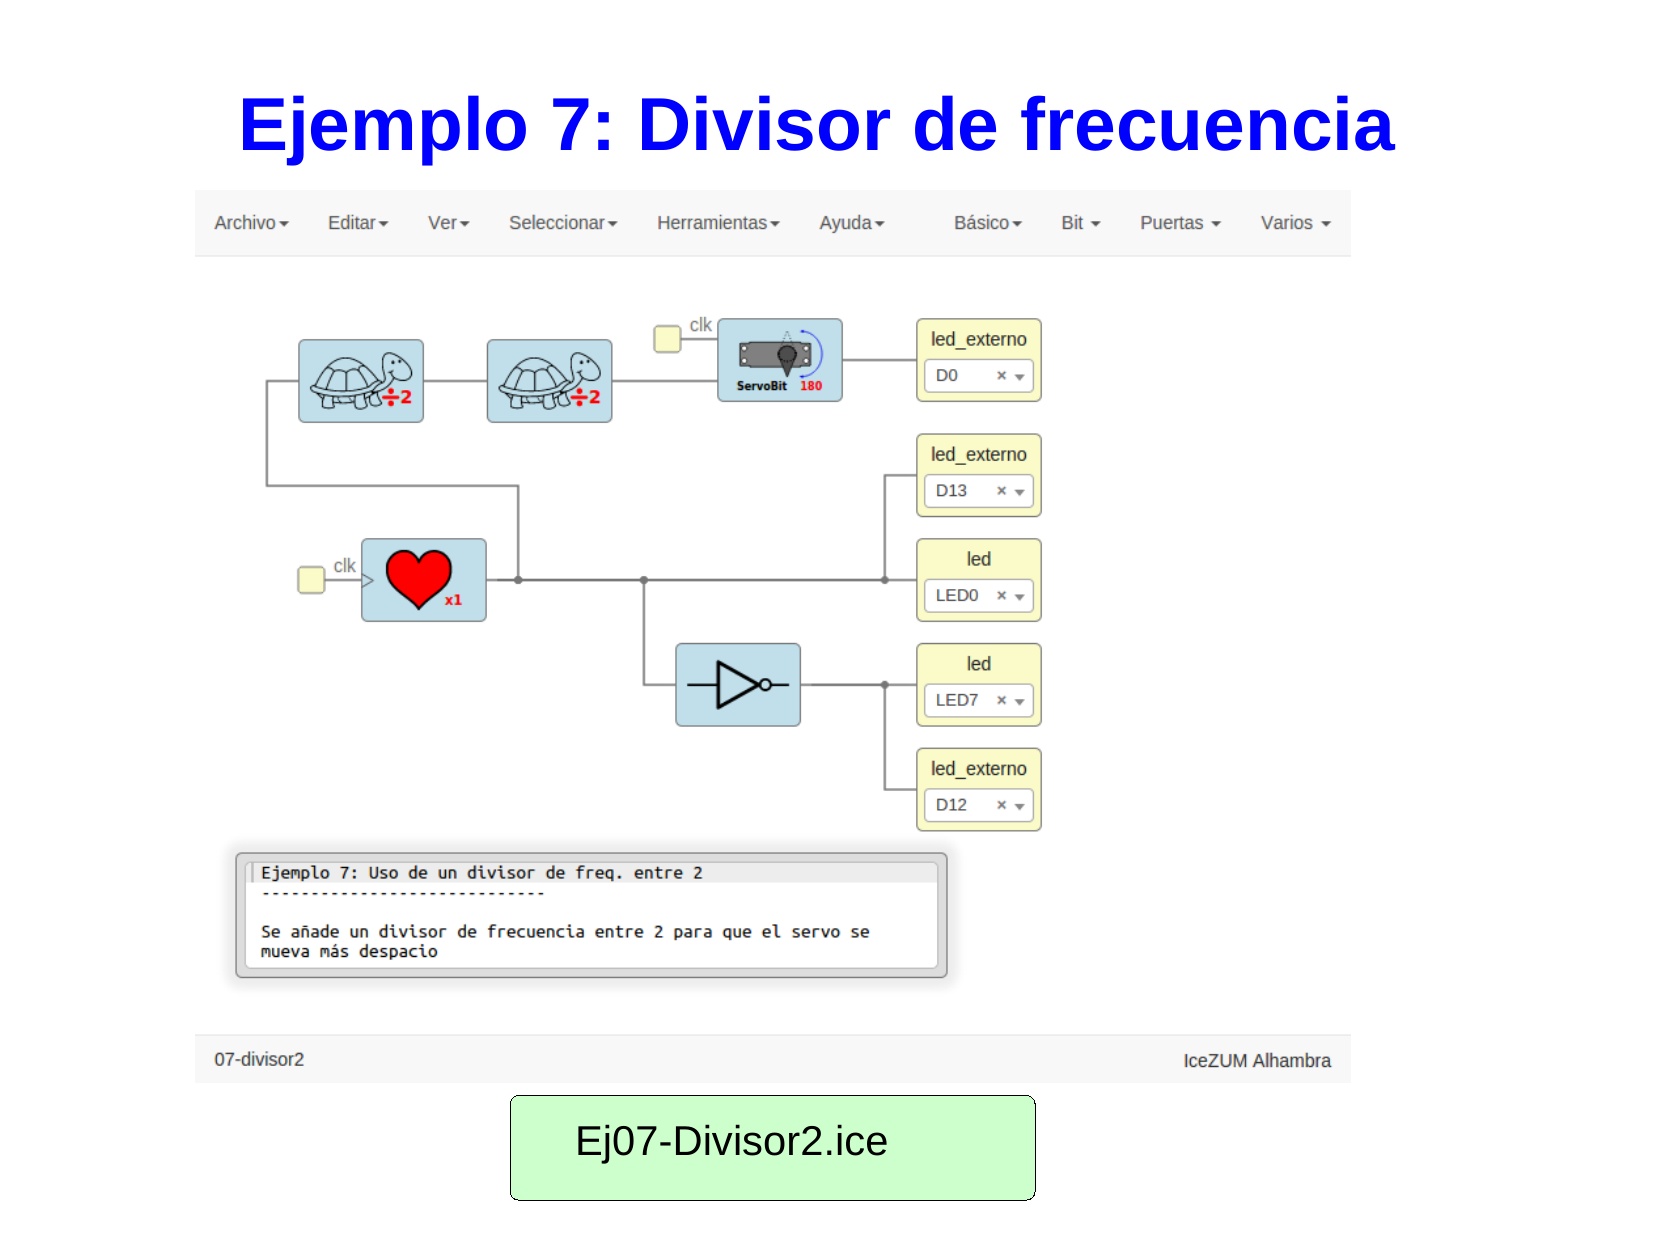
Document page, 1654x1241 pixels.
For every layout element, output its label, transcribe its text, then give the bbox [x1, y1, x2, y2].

text_box Ej07-Divisor2.ice [525, 1110, 1021, 1218]
text_box Ejemplo 7: Divisor de frecuencia [90, 75, 1546, 174]
text_box [510, 1095, 1036, 1201]
picture [195, 190, 1351, 1083]
